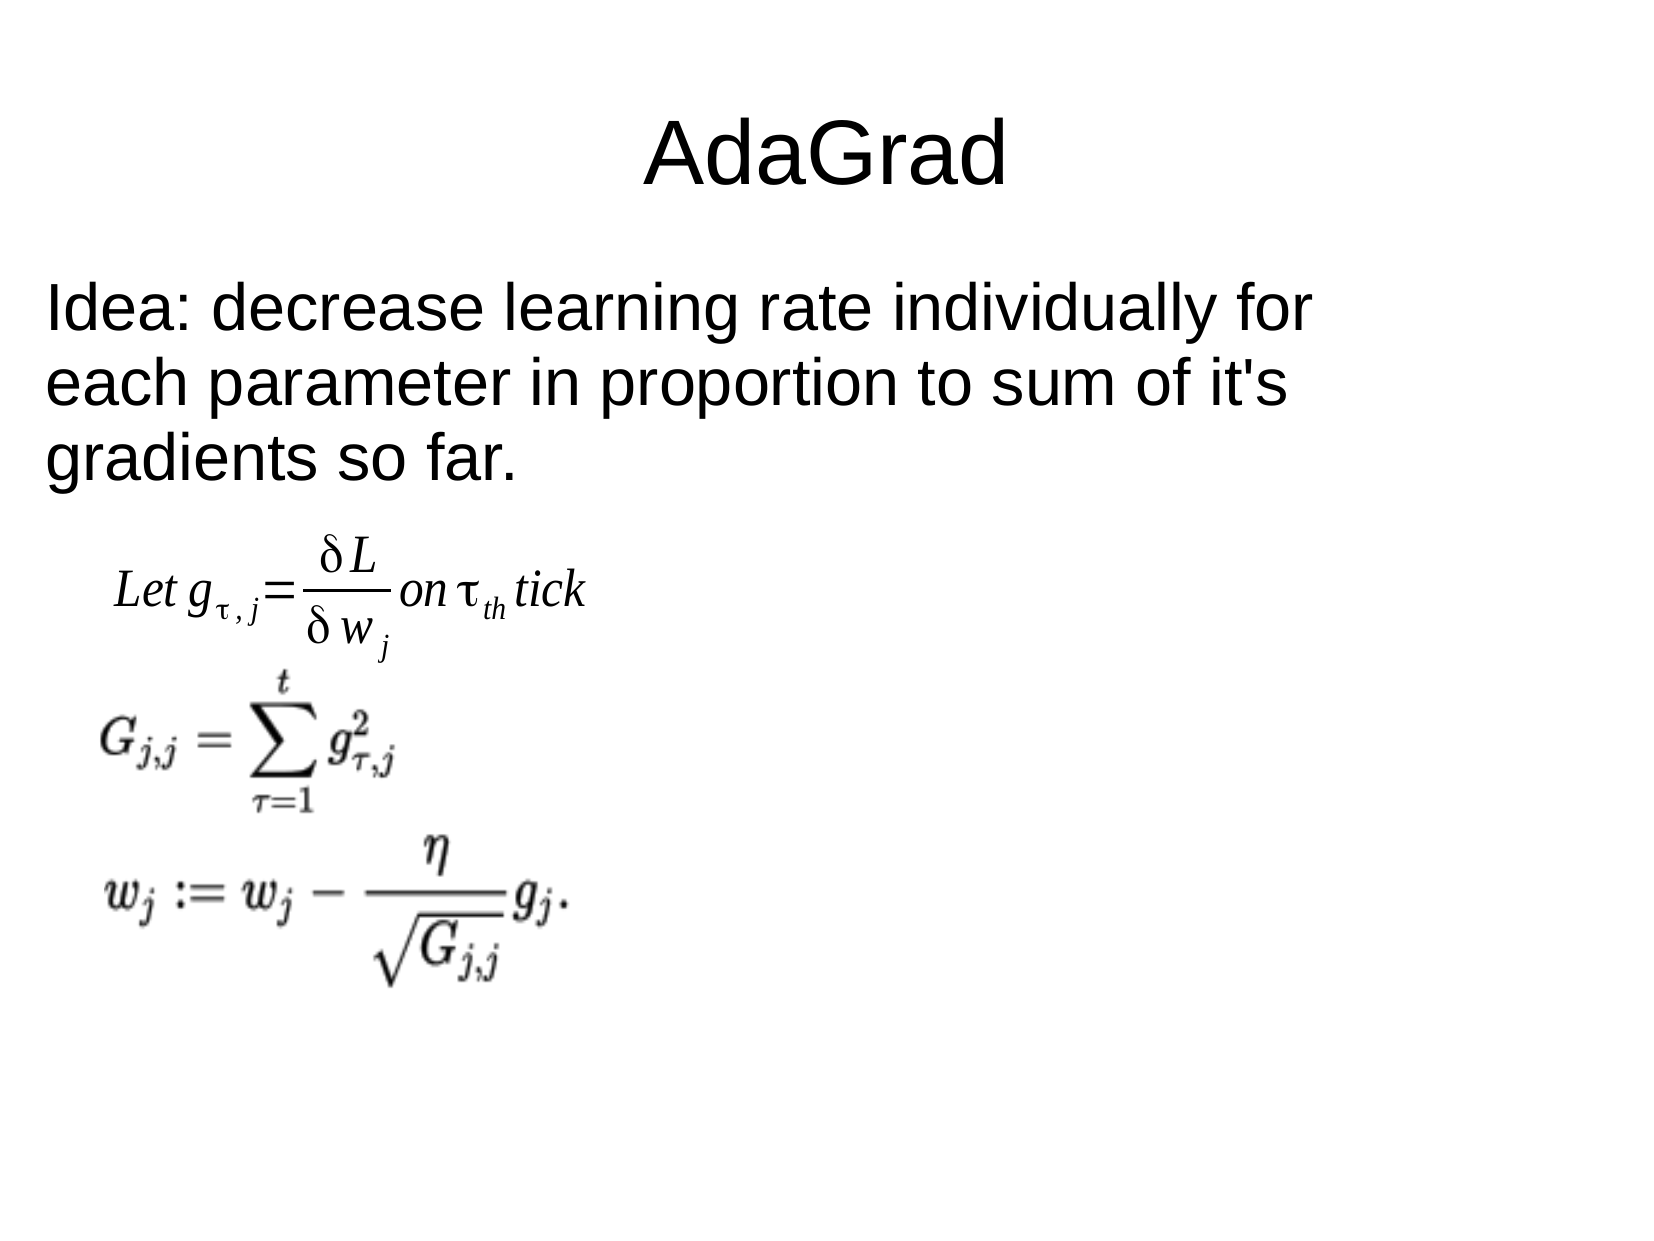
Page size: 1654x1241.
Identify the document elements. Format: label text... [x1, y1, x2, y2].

text_box Idea: decrease learning rate individually for each parameter in proportion to sum of it's gradients so far. [45, 270, 1471, 645]
picture [104, 830, 572, 997]
title AdaGrad [82, 49, 1571, 257]
picture [99, 663, 400, 826]
chart [99, 525, 600, 663]
